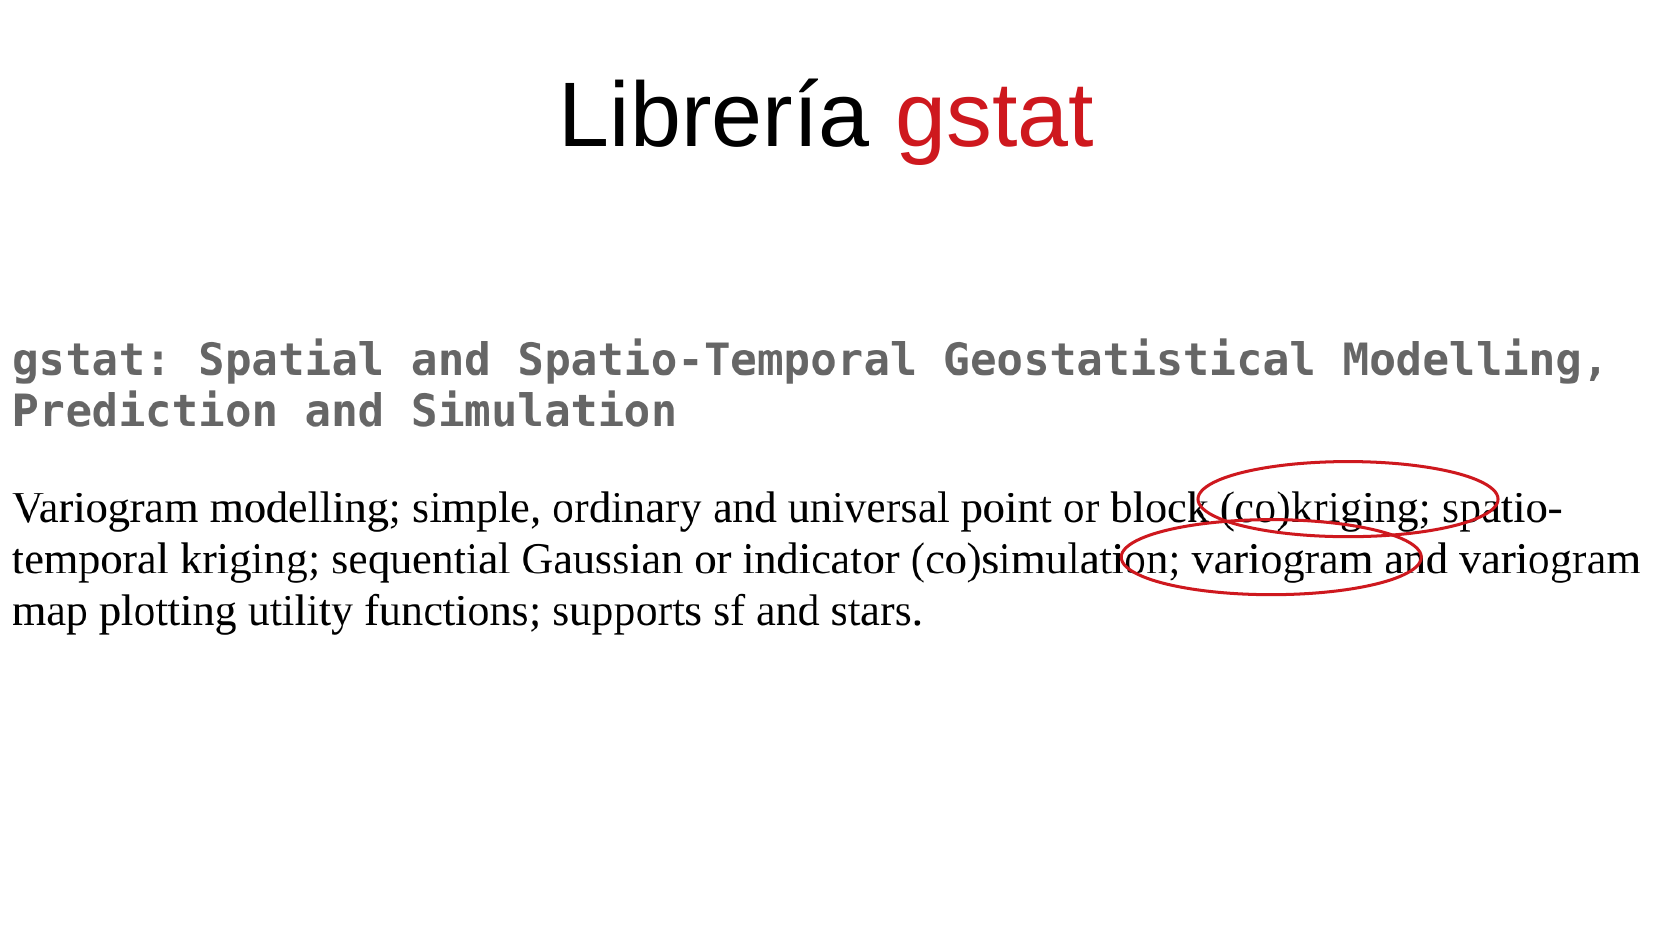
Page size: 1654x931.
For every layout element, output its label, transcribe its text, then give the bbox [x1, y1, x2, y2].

text_box [1121, 461, 1499, 595]
title Librería gstat [82, 37, 1571, 193]
picture [0, 328, 1646, 652]
